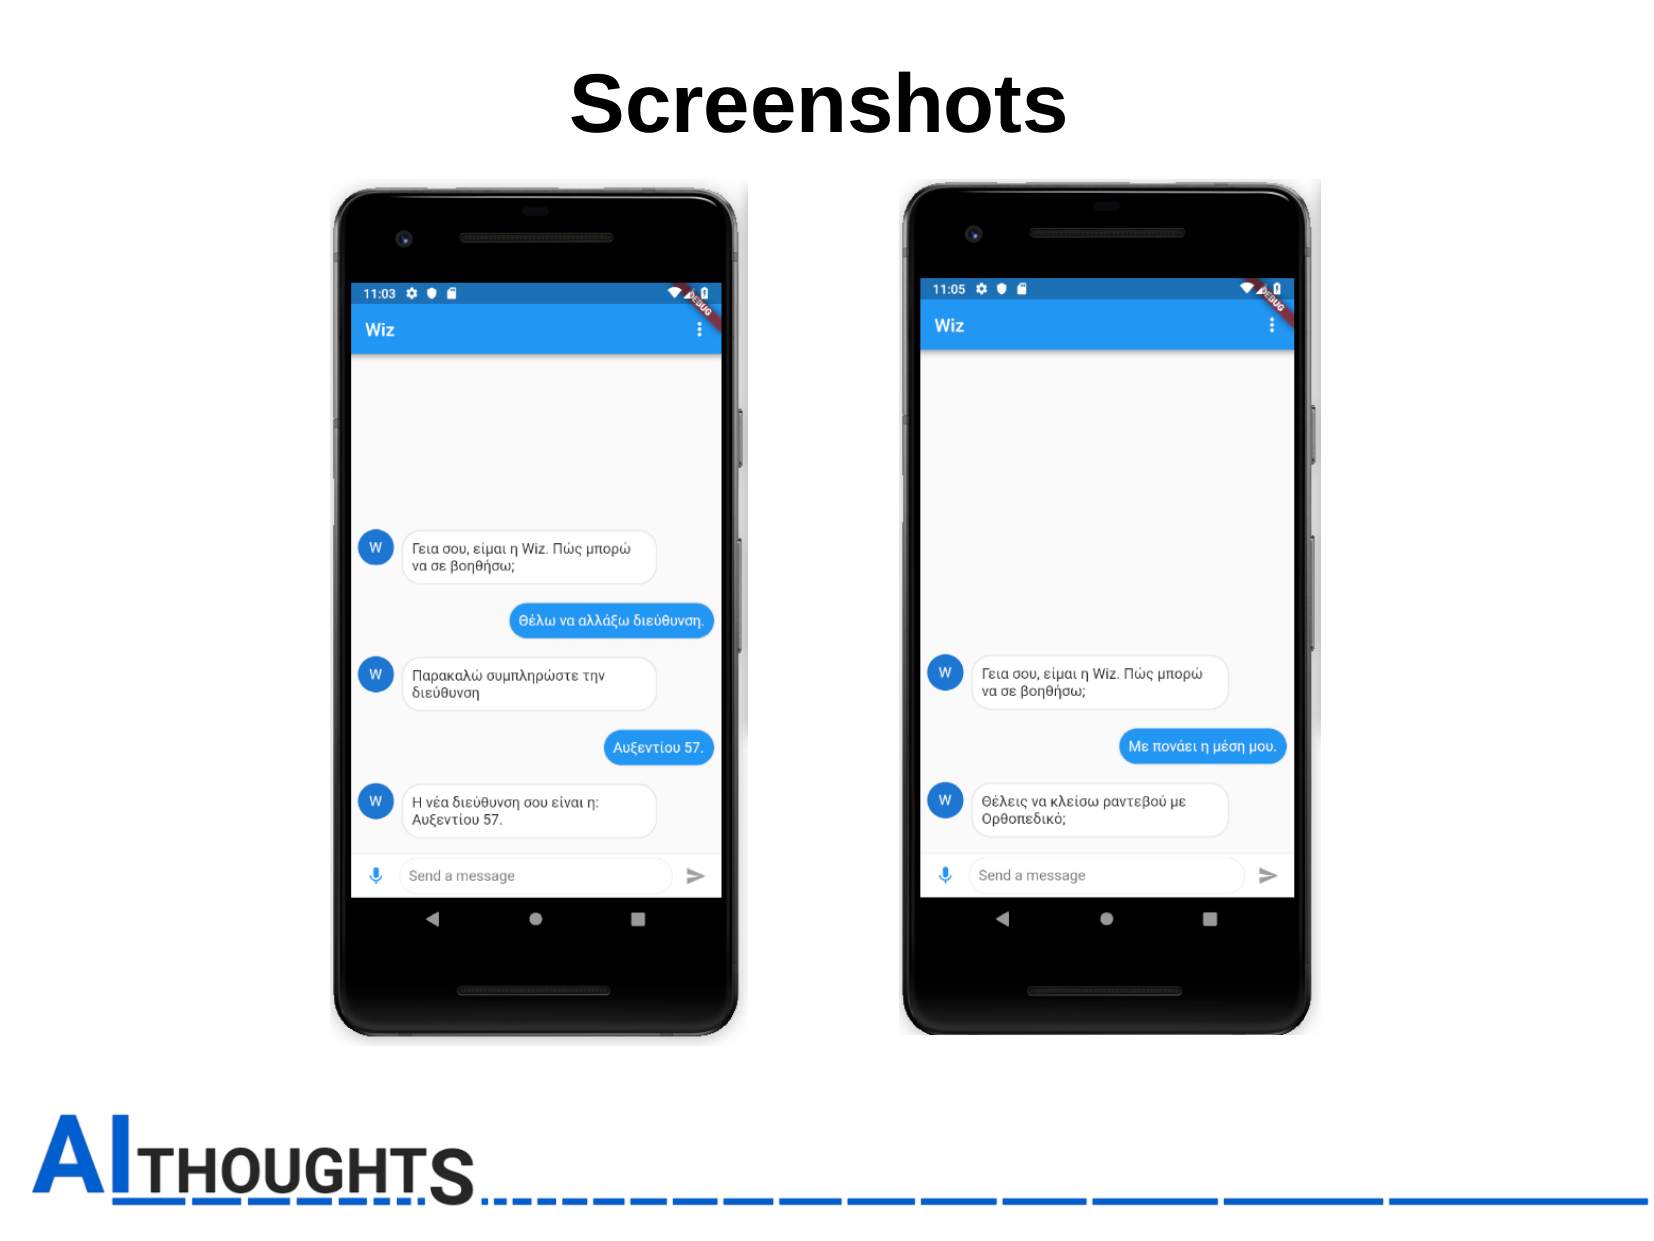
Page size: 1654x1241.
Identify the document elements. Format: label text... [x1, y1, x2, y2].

text_box Screenshots [555, 49, 1089, 158]
picture [0, 2, 1654, 1241]
